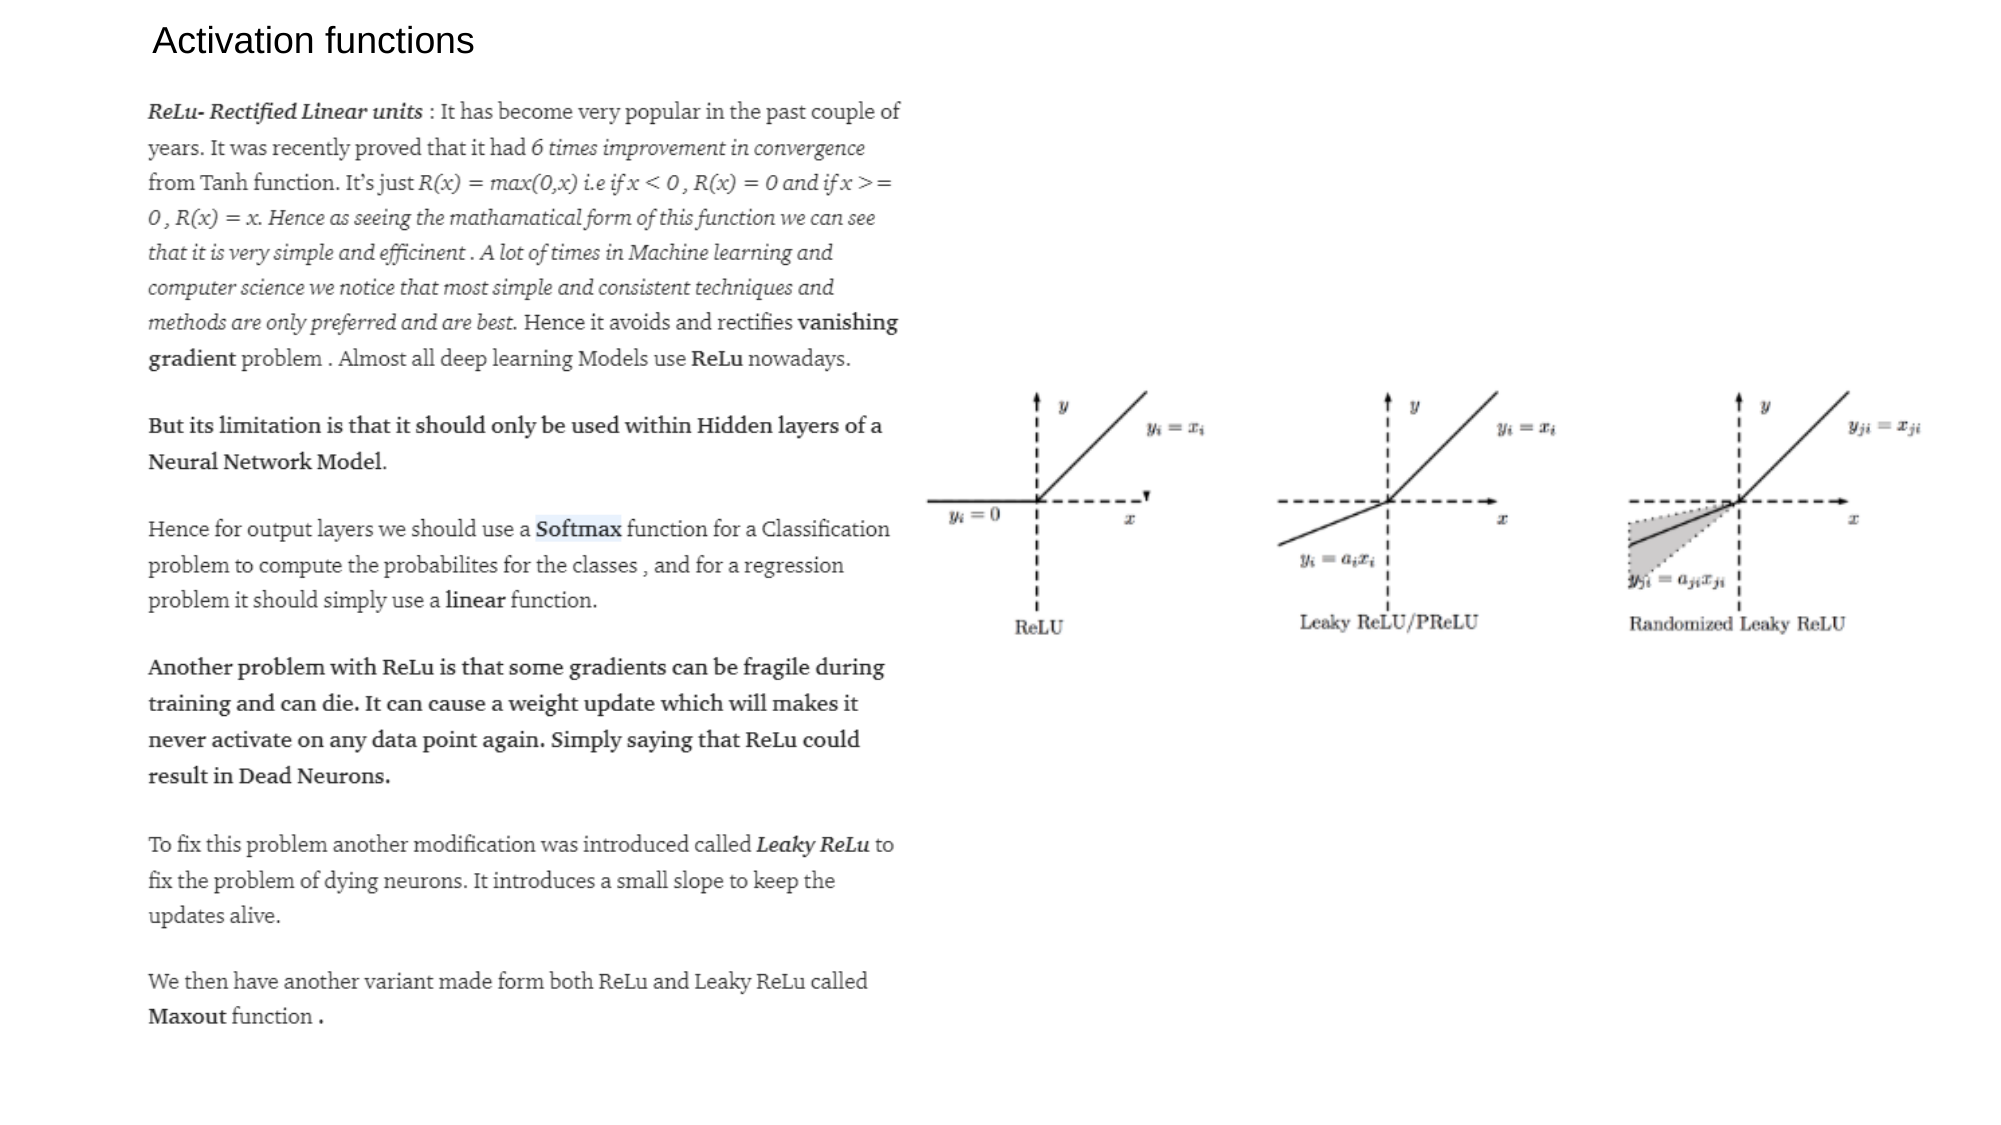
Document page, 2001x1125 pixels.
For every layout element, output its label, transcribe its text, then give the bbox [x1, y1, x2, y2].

title Activation functions [137, 0, 1863, 77]
picture [137, 76, 1933, 1056]
